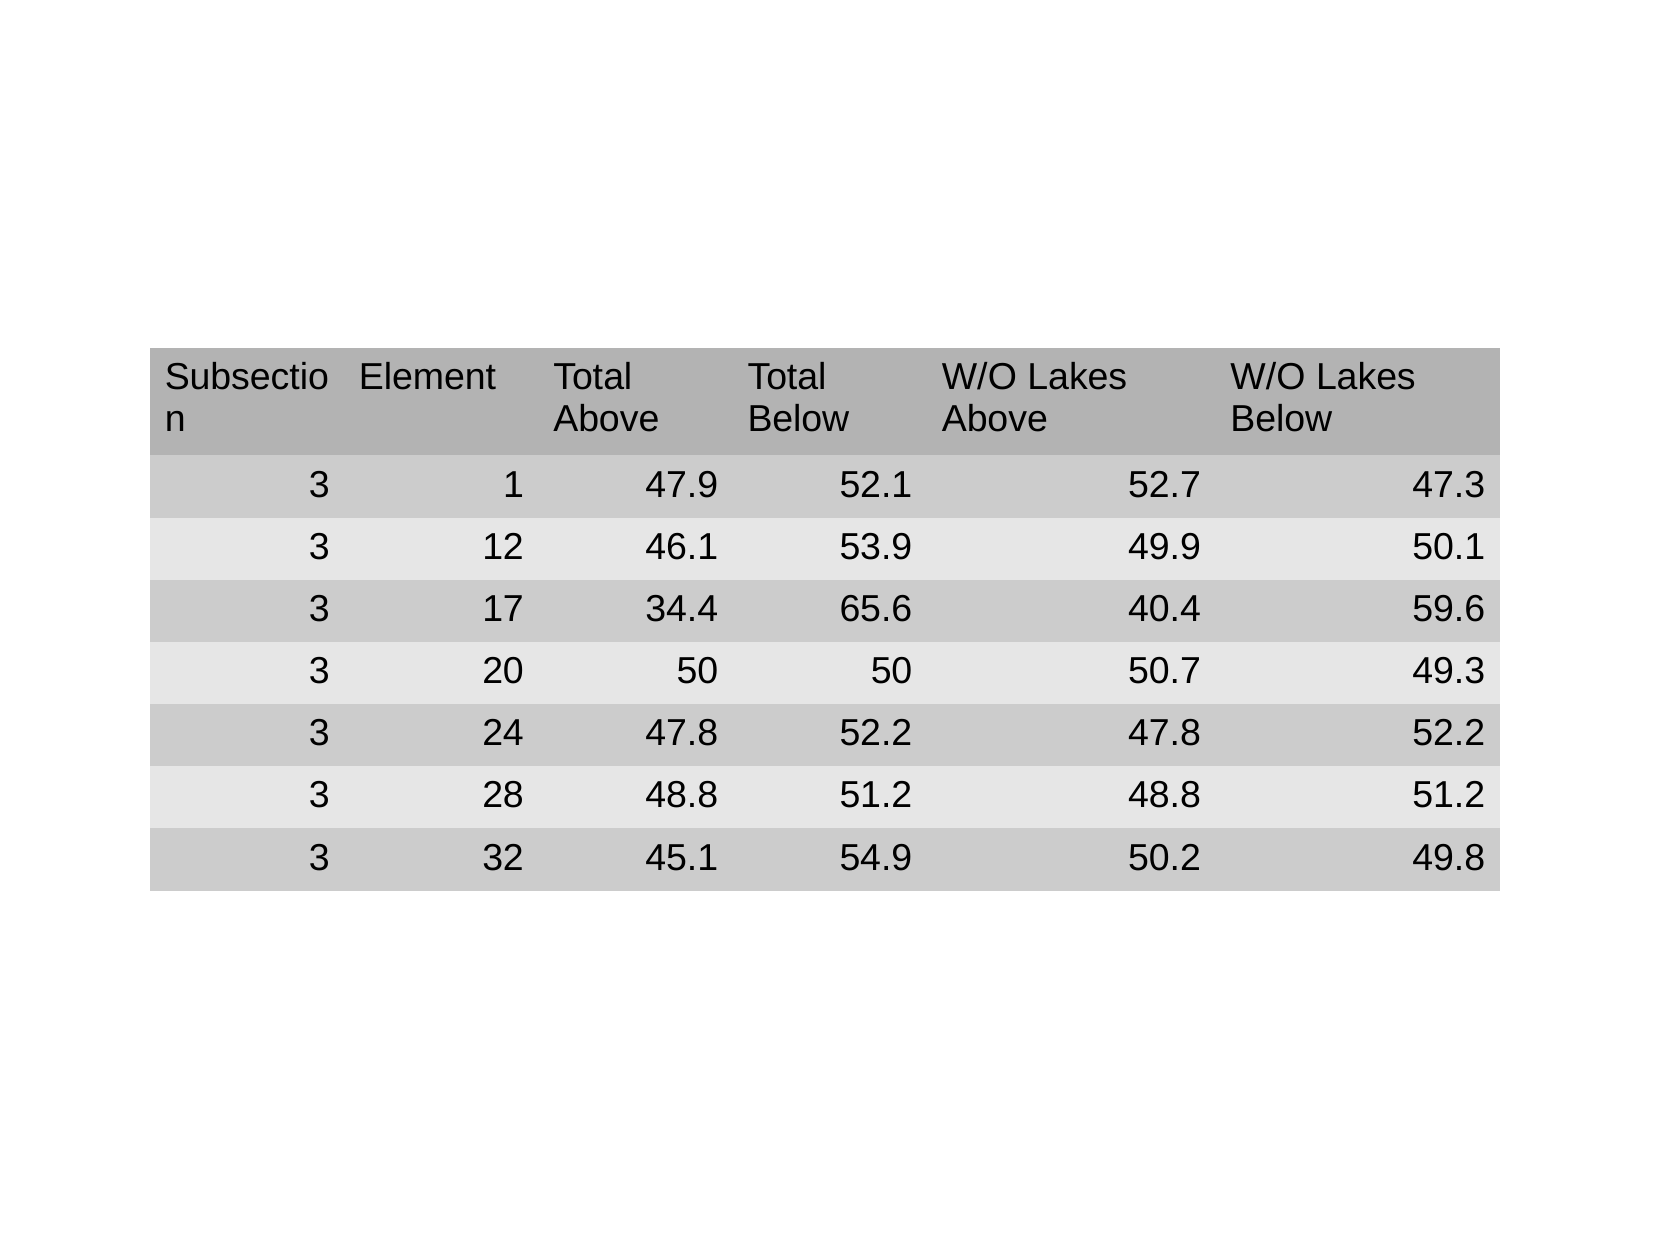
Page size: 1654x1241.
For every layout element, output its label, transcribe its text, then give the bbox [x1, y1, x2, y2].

table_cell 34.4 [539, 580, 733, 642]
table_cell 28 [344, 766, 539, 828]
table_cell 20 [344, 642, 539, 704]
table_cell 45.1 [539, 828, 733, 891]
table_cell 49.3 [1216, 642, 1500, 704]
table_cell 17 [344, 580, 539, 642]
table_cell 50 [539, 642, 733, 704]
table_cell 53.9 [733, 518, 927, 580]
table_cell 50.2 [927, 828, 1216, 891]
table_cell 3 [150, 455, 344, 518]
table_cell 3 [150, 580, 344, 642]
table_header Total Above [539, 348, 733, 455]
table_cell 3 [150, 642, 344, 704]
table_cell 51.2 [1216, 766, 1500, 828]
table_cell 3 [150, 518, 344, 580]
table_cell 59.6 [1216, 580, 1500, 642]
table_header W/O Lakes Above [927, 348, 1216, 455]
table_cell 40.4 [927, 580, 1216, 642]
table_cell 46.1 [539, 518, 733, 580]
table_cell 50.1 [1216, 518, 1500, 580]
table_cell 47.8 [927, 704, 1216, 766]
table_cell 3 [150, 704, 344, 766]
table_cell 32 [344, 828, 539, 891]
table_cell 51.2 [733, 766, 927, 828]
table_cell 24 [344, 704, 539, 766]
table_header W/O Lakes Below [1216, 348, 1500, 455]
table_cell 3 [150, 766, 344, 828]
table_cell 52.2 [733, 704, 927, 766]
table_cell 49.9 [927, 518, 1216, 580]
table_header Total Below [733, 348, 927, 455]
table_cell 52.2 [1216, 704, 1500, 766]
table_cell 47.3 [1216, 455, 1500, 518]
table_cell 12 [344, 518, 539, 580]
table_cell 50 [733, 642, 927, 704]
table_cell 65.6 [733, 580, 927, 642]
table_cell 47.8 [539, 704, 733, 766]
table_cell 54.9 [733, 828, 927, 891]
table_cell 48.8 [539, 766, 733, 828]
table_cell 52.1 [733, 455, 927, 518]
table_header Element [344, 348, 539, 455]
table_cell 1 [344, 455, 539, 518]
table_cell 3 [150, 828, 344, 891]
table_header Subsection [150, 348, 344, 455]
table_cell 52.7 [927, 455, 1216, 518]
table_cell 50.7 [927, 642, 1216, 704]
table_cell 47.9 [539, 455, 733, 518]
table_cell 49.8 [1216, 828, 1500, 891]
table_cell 48.8 [927, 766, 1216, 828]
